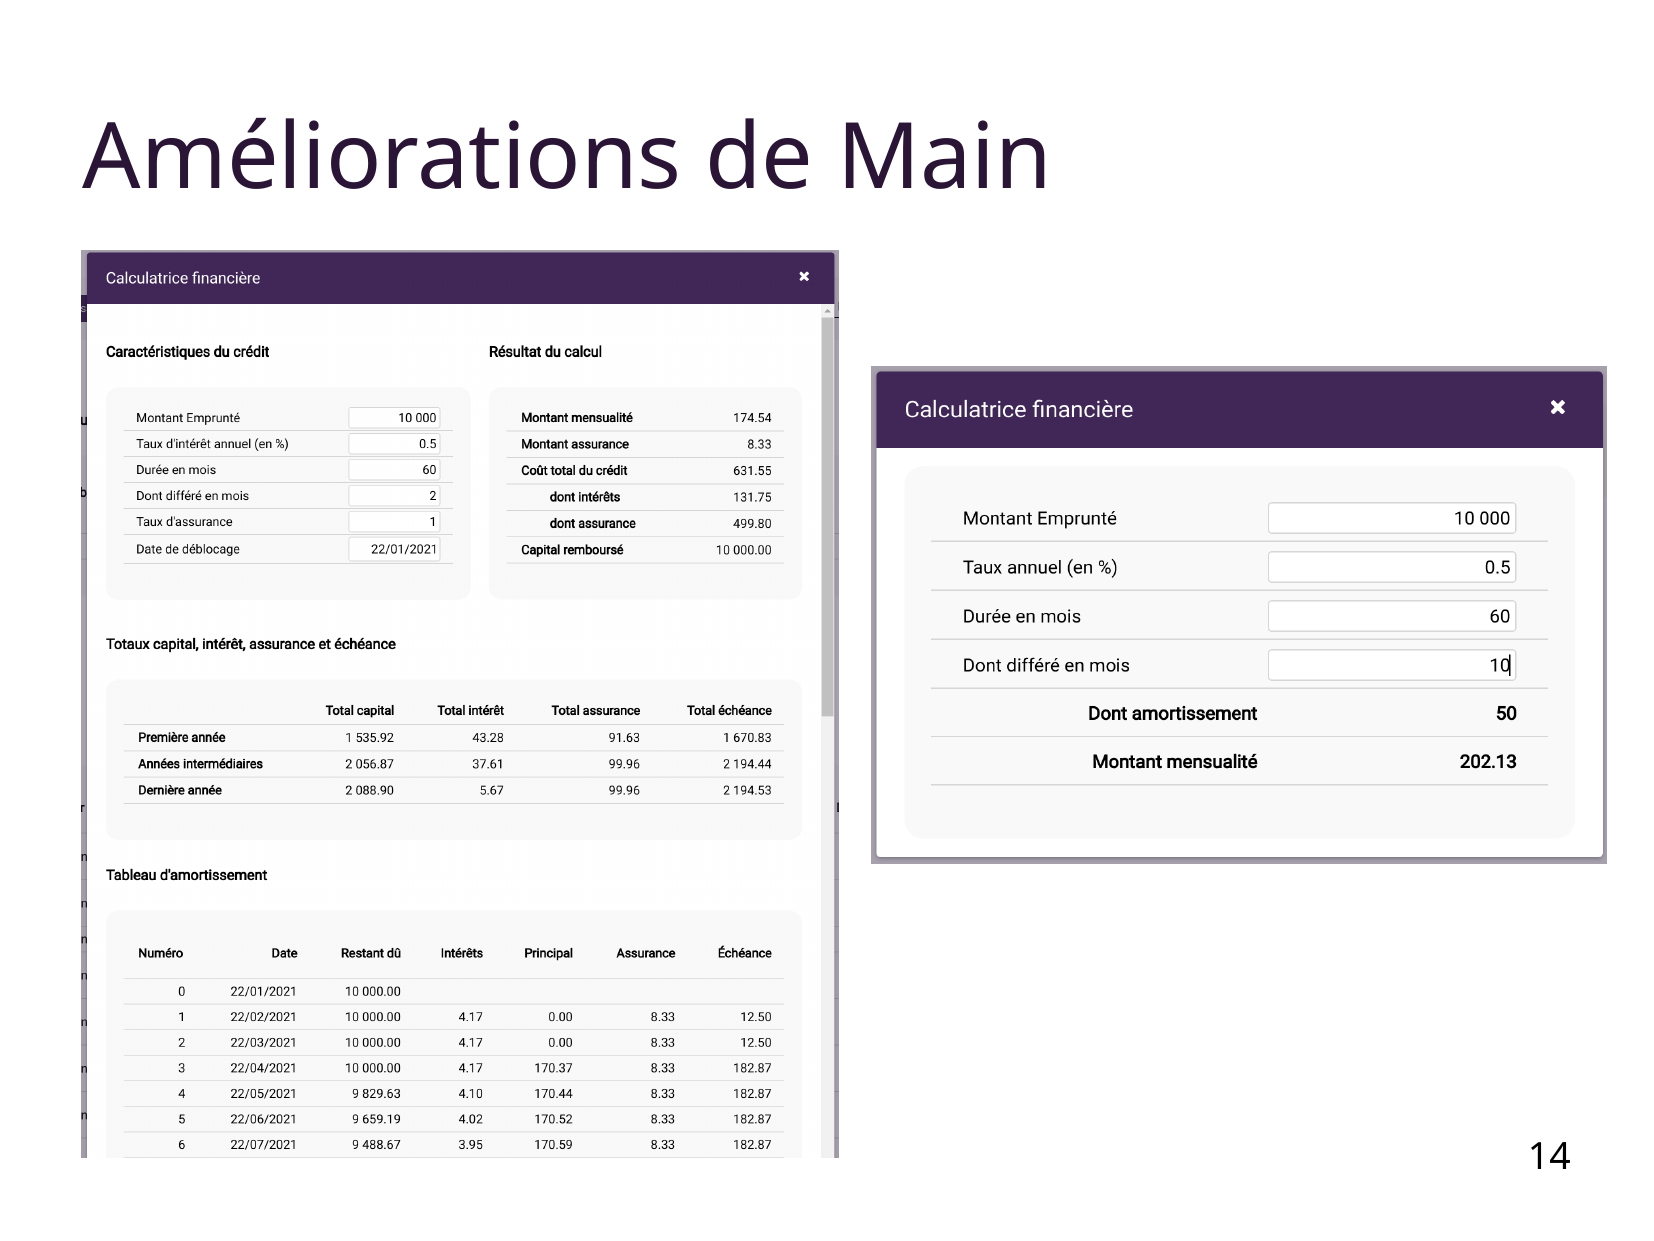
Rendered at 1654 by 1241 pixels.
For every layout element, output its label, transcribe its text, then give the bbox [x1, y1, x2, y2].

picture [871, 366, 1607, 864]
title Améliorations de Main [82, 49, 1571, 257]
picture [81, 250, 839, 1158]
